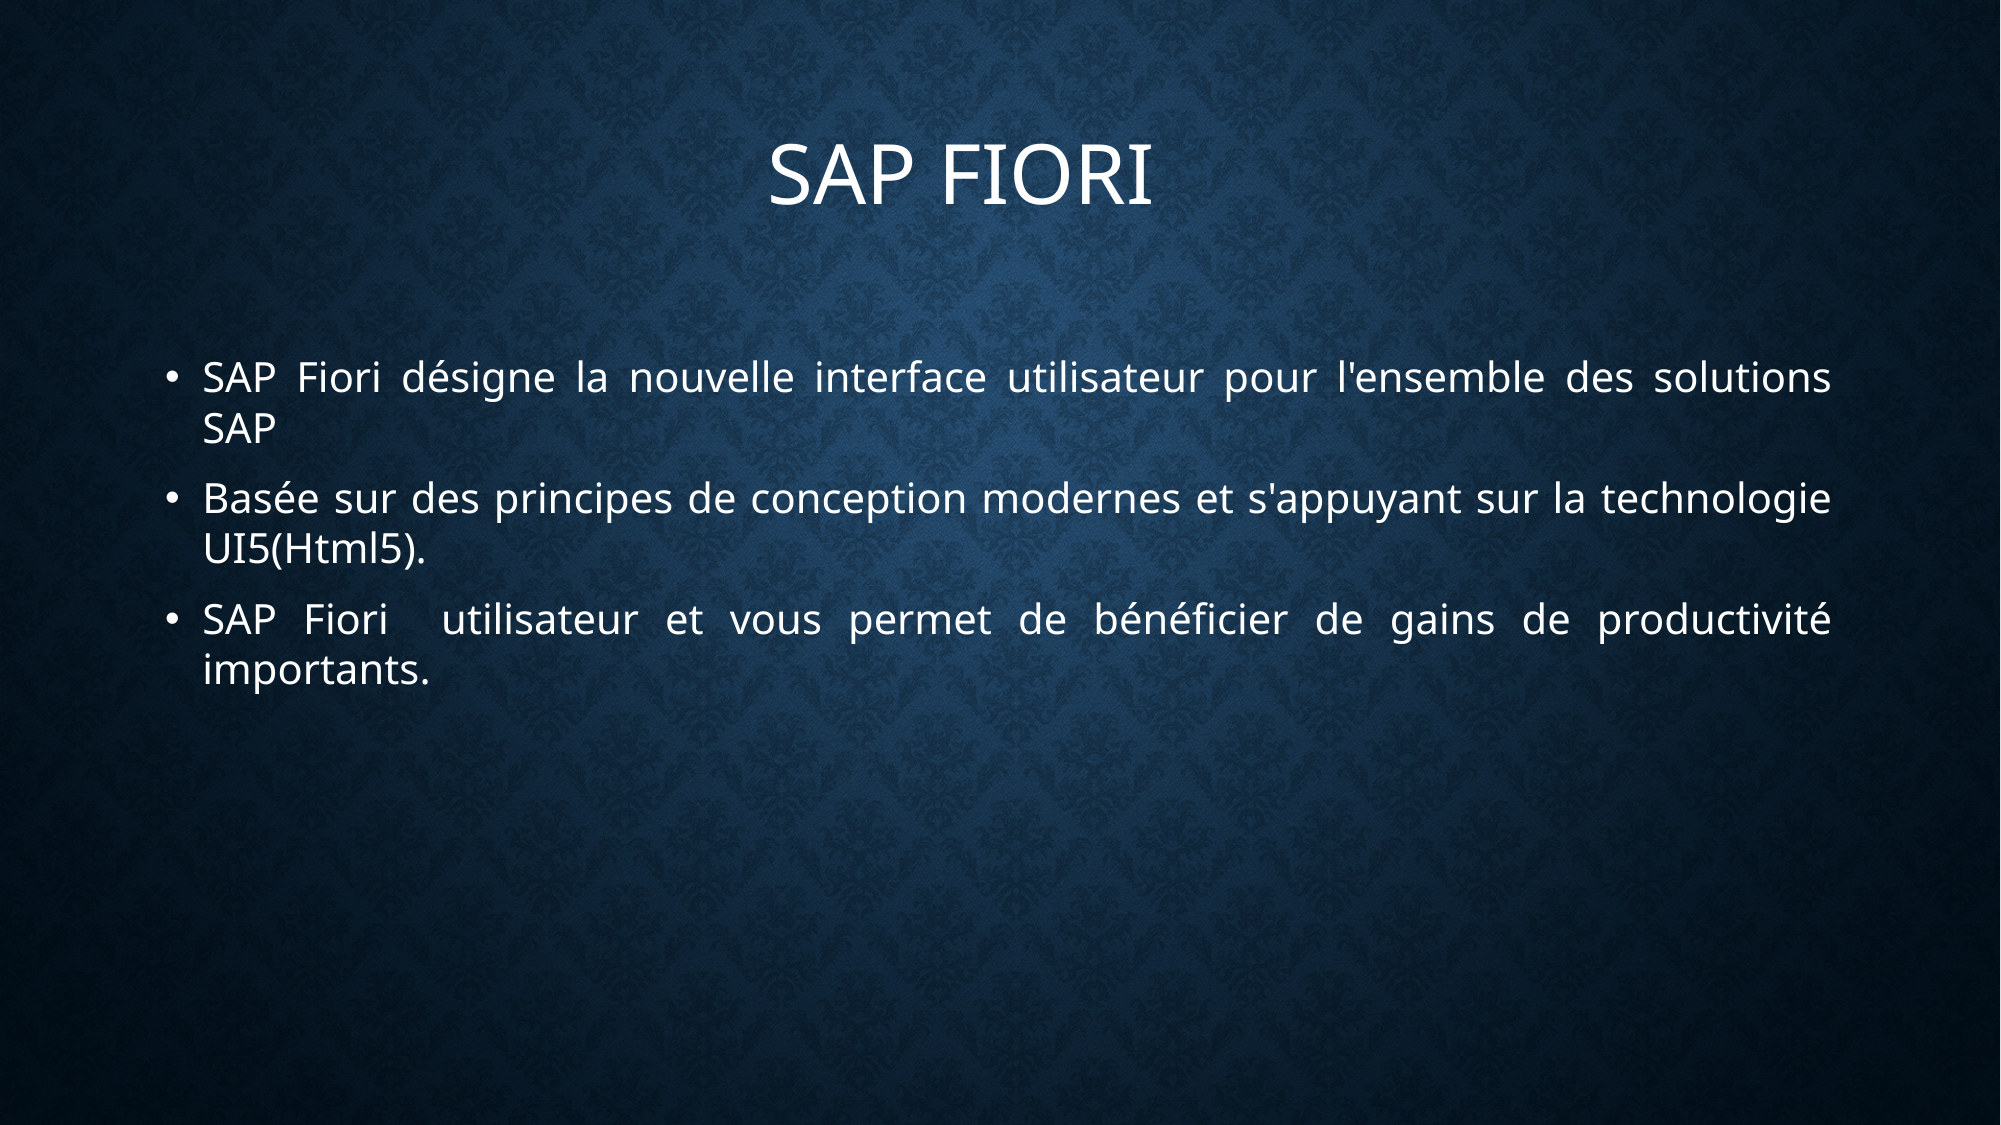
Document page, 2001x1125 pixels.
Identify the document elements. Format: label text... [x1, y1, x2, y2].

list SAP Fiori désigne la nouvelle interface utilisateur pour l'ensemble des solutions SAP Basée sur des principes de conception modernes et s'appuyant sur la technologie UI5(Html5). SAP Fiori utilisateur et vous permet de bénéficier de gains de productivité importants. [149, 343, 1849, 950]
picture [0, 0, 2001, 1125]
text_box SAP FIORI [586, 113, 1337, 229]
